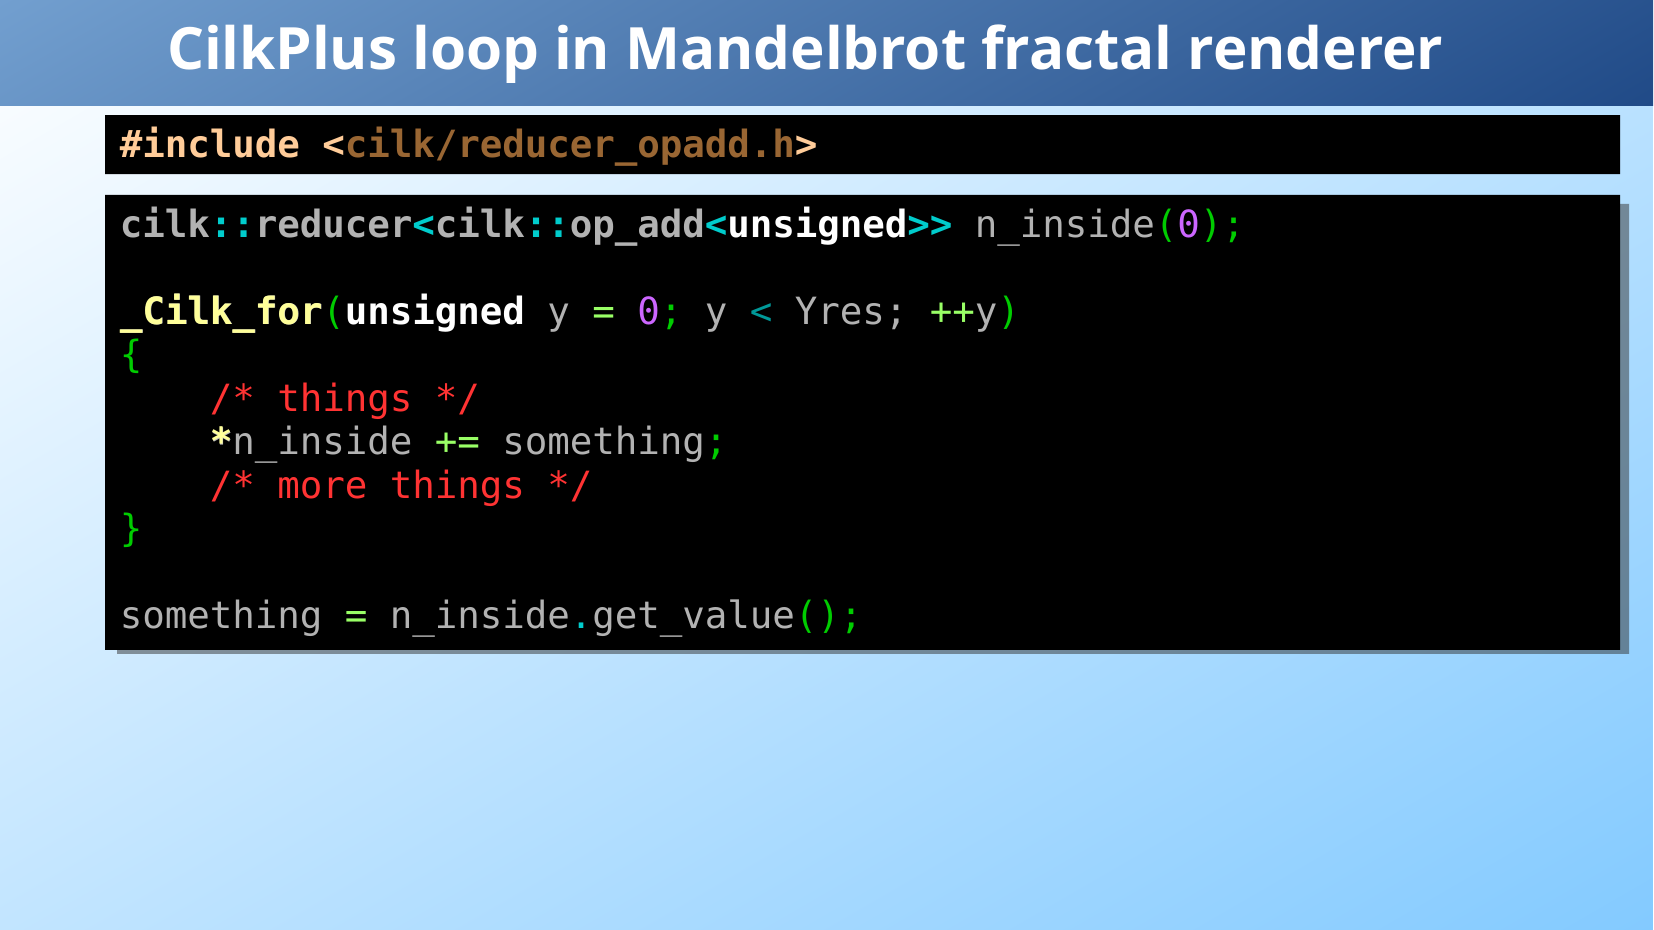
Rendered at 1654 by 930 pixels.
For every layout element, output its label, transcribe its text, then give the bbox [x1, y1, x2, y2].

text_box #include <cilk/reducer_opadd.h> [105, 115, 1621, 175]
text_box CilkPlus loop in Mandelbrot fractal renderer [0, 0, 1653, 106]
text_box [117, 203, 1630, 654]
text_box cilk::reducer<cilk::op_add<unsigned>> n_inside(0); _Cilk_for(unsigned y = 0; y < Yres; ++y) { /* things */ *n_inside += something; /* more things */ } something = n_inside.get_value(); [105, 194, 1621, 650]
